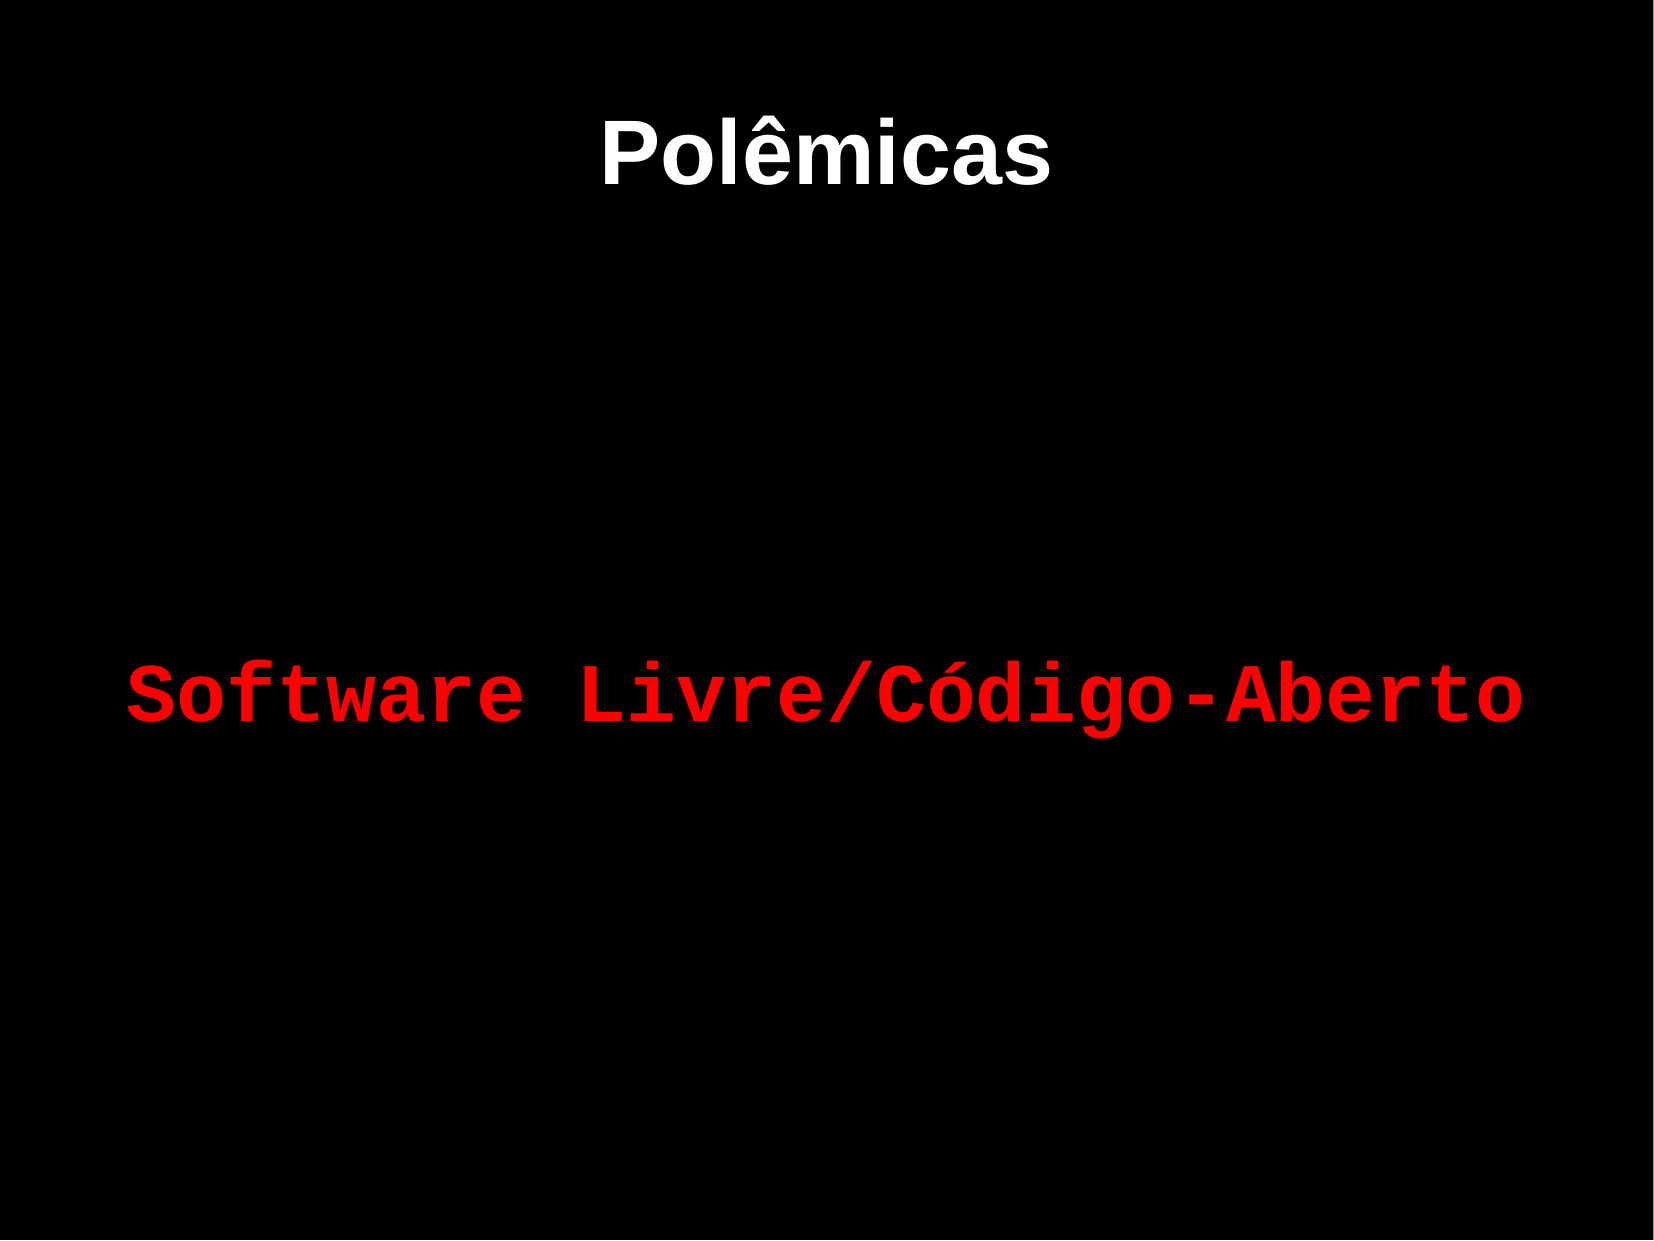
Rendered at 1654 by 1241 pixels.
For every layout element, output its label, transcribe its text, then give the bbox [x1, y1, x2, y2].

subtitle Software Livre/Código-Aberto [82, 290, 1571, 1109]
title Polêmicas [82, 49, 1571, 257]
